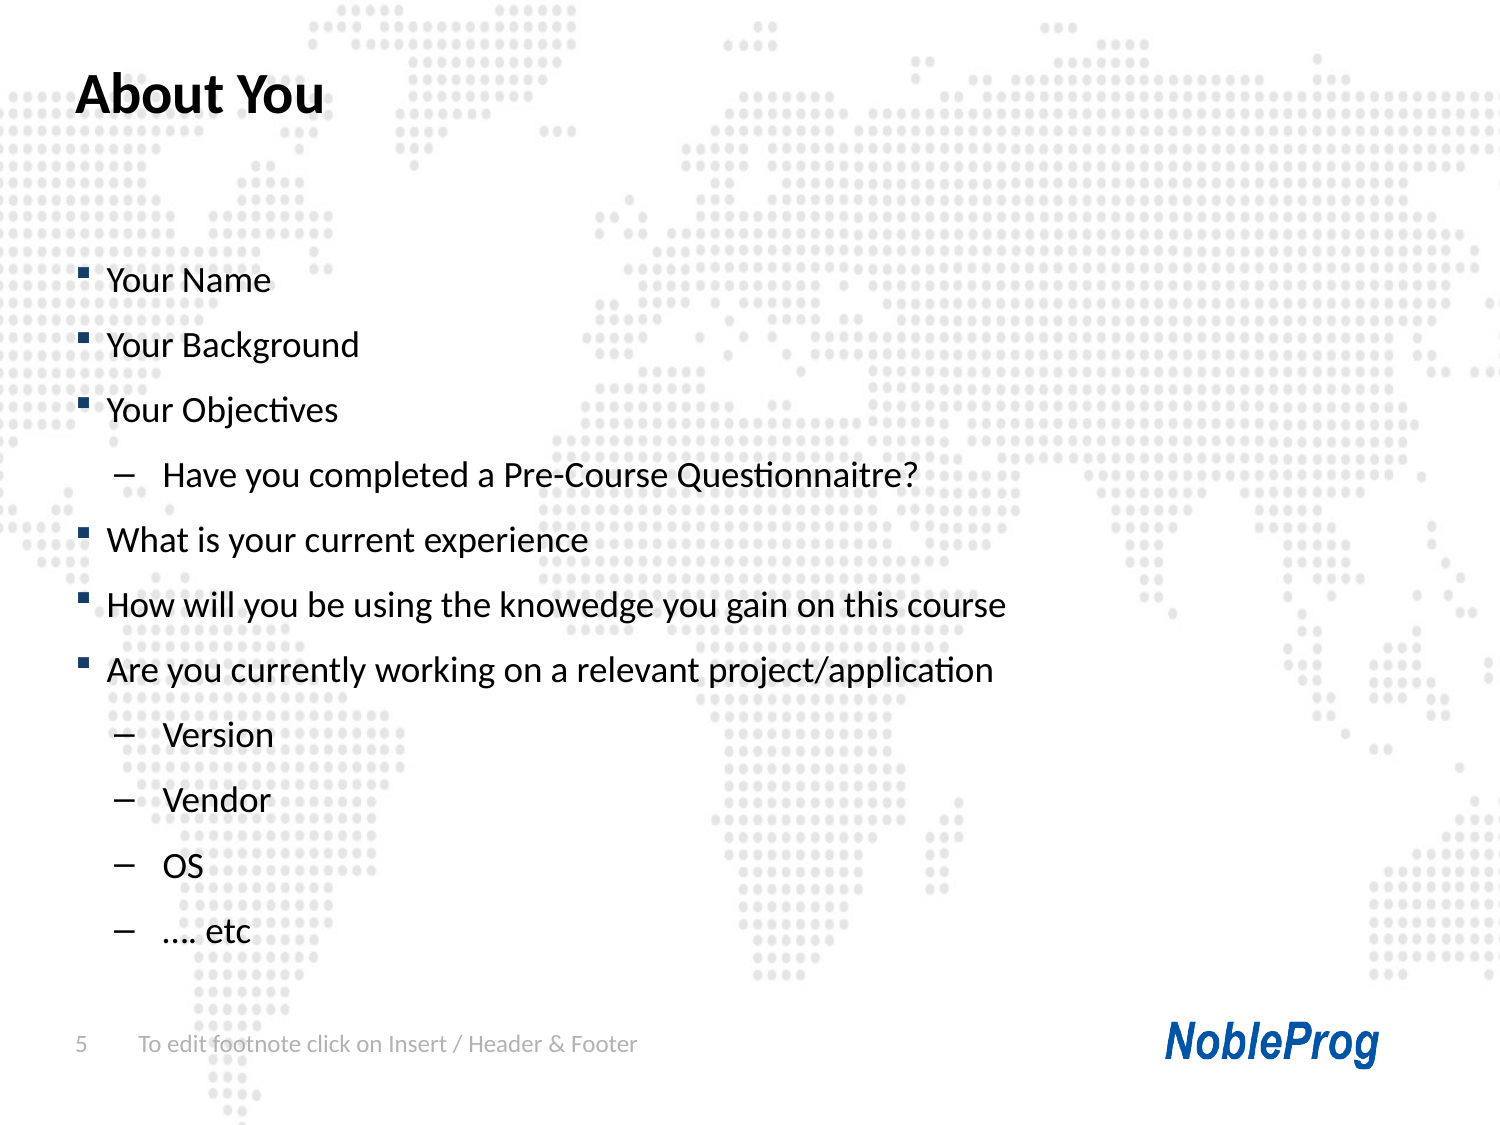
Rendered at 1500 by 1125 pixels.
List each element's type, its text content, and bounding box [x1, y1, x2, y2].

picture [0, 0, 1500, 1125]
list Your Name Your Background Your Objectives Have you completed a Pre-Course Questionnaitre? What is your current experience How will you be using the knowedge you gain on this course Are you currently working on a relevant project/application Version Vendor OS …. etc [75, 255, 1425, 952]
slide_number <number> [75, 1012, 139, 1073]
title About You [75, 55, 1425, 181]
footer To edit footnote click on Insert / Header & Footer [139, 1012, 1157, 1073]
